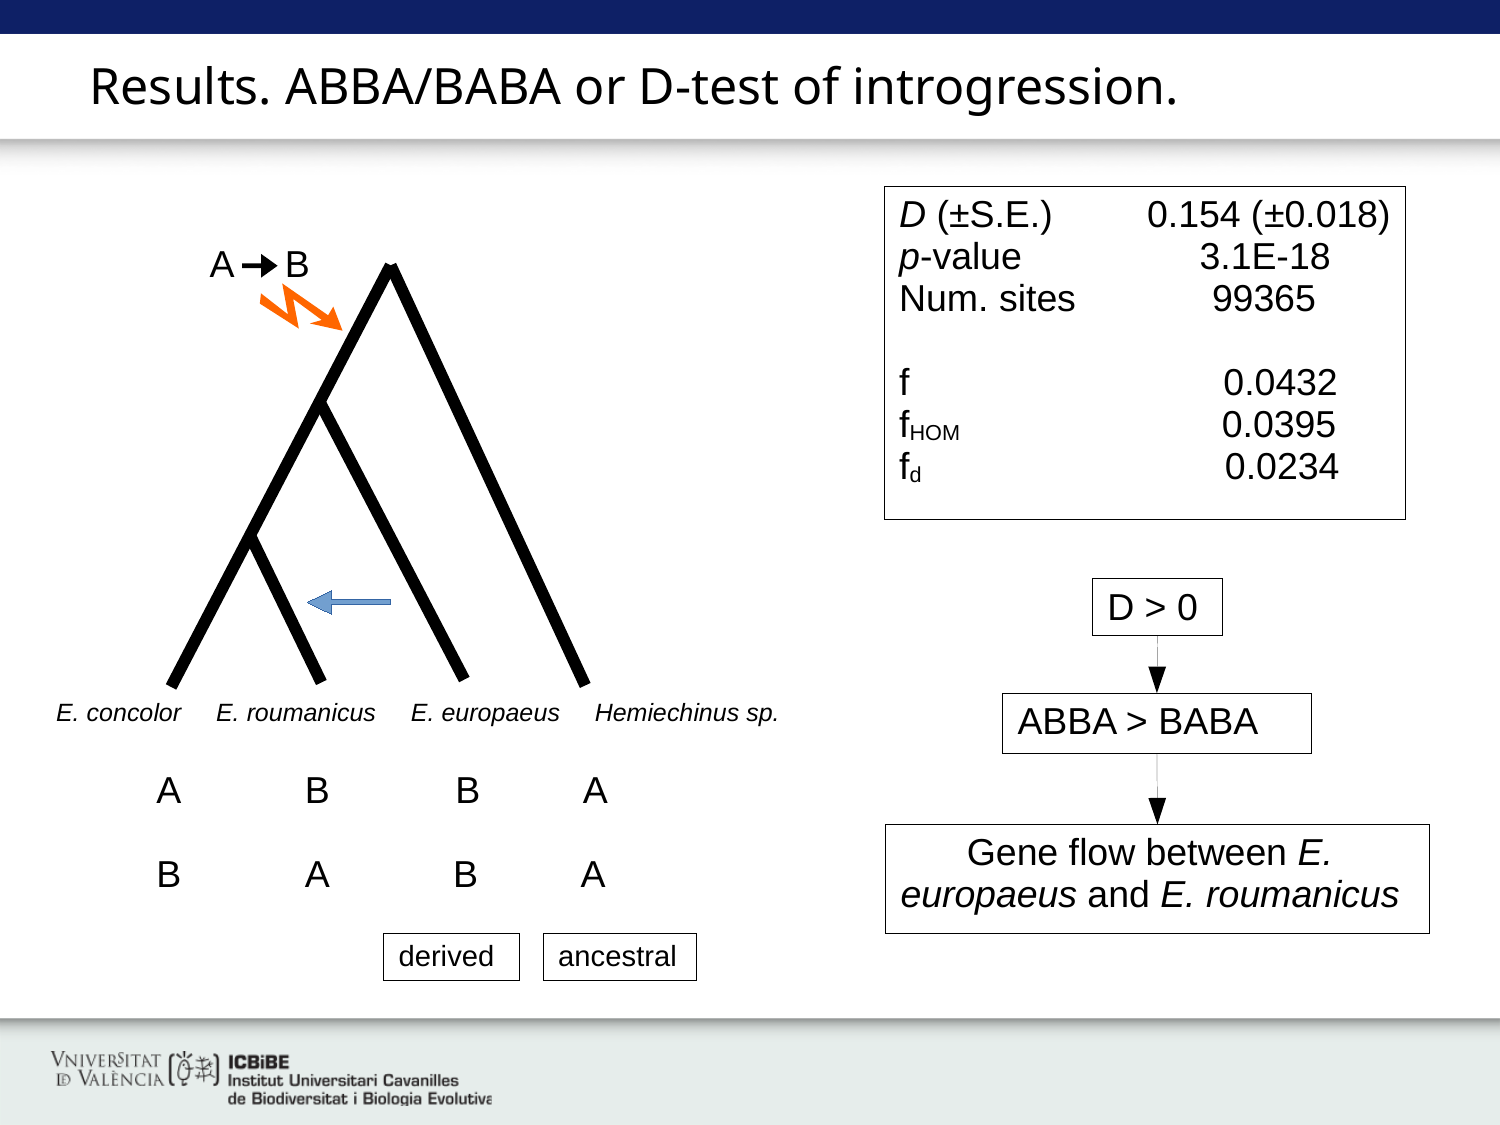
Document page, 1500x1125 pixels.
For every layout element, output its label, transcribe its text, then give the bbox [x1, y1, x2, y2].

list Results. ABBA/BABA or D-test of introgression. [75, 47, 1347, 110]
text_box derived [383, 933, 520, 981]
text_box Gene flow between E. europaeus and E. roumanicus [885, 824, 1430, 934]
picture [0, 1018, 1500, 1125]
picture [0, 0, 1500, 214]
text_box E. concolor E. roumanicus E. europaeus Hemiechinus sp. [41, 690, 797, 734]
text_box D (±S.E.) 0.154 (±0.018) p-value 3.1E-18 Num. sites 99365 f 0.0432 fHOM 0.0395 fd 0.0234 [884, 186, 1406, 520]
text_box [242, 253, 278, 278]
text_box ABBA > BABA [1002, 693, 1312, 754]
text_box ancestral [543, 933, 697, 981]
text_box [307, 590, 391, 615]
text_box A B B A B A B A [141, 761, 625, 903]
text_box [259, 294, 343, 331]
text_box A B [194, 236, 337, 294]
text_box D > 0 [1092, 578, 1223, 636]
